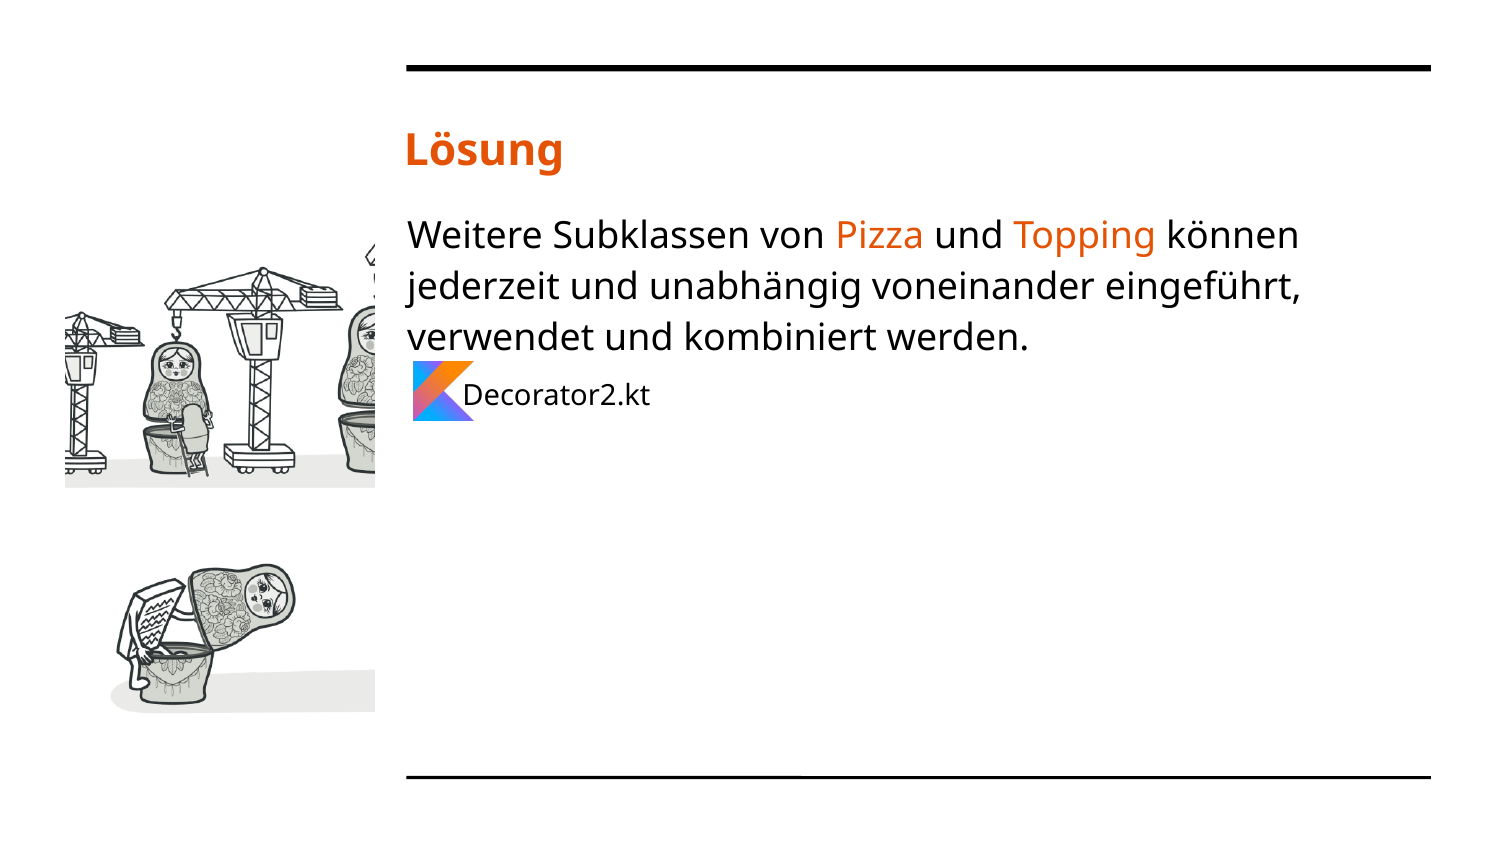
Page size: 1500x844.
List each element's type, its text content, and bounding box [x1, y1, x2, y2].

picture [403, 361, 447, 421]
picture [65, 67, 375, 780]
text_box Decorator2.kt [447, 360, 700, 461]
subtitle Weitere Subklassen von Pizza und Topping können jederzeit und unabhängig voneinander eingeführt, verwendet und kombiniert werden. [392, 193, 1431, 735]
title Lösung [389, 103, 1428, 194]
